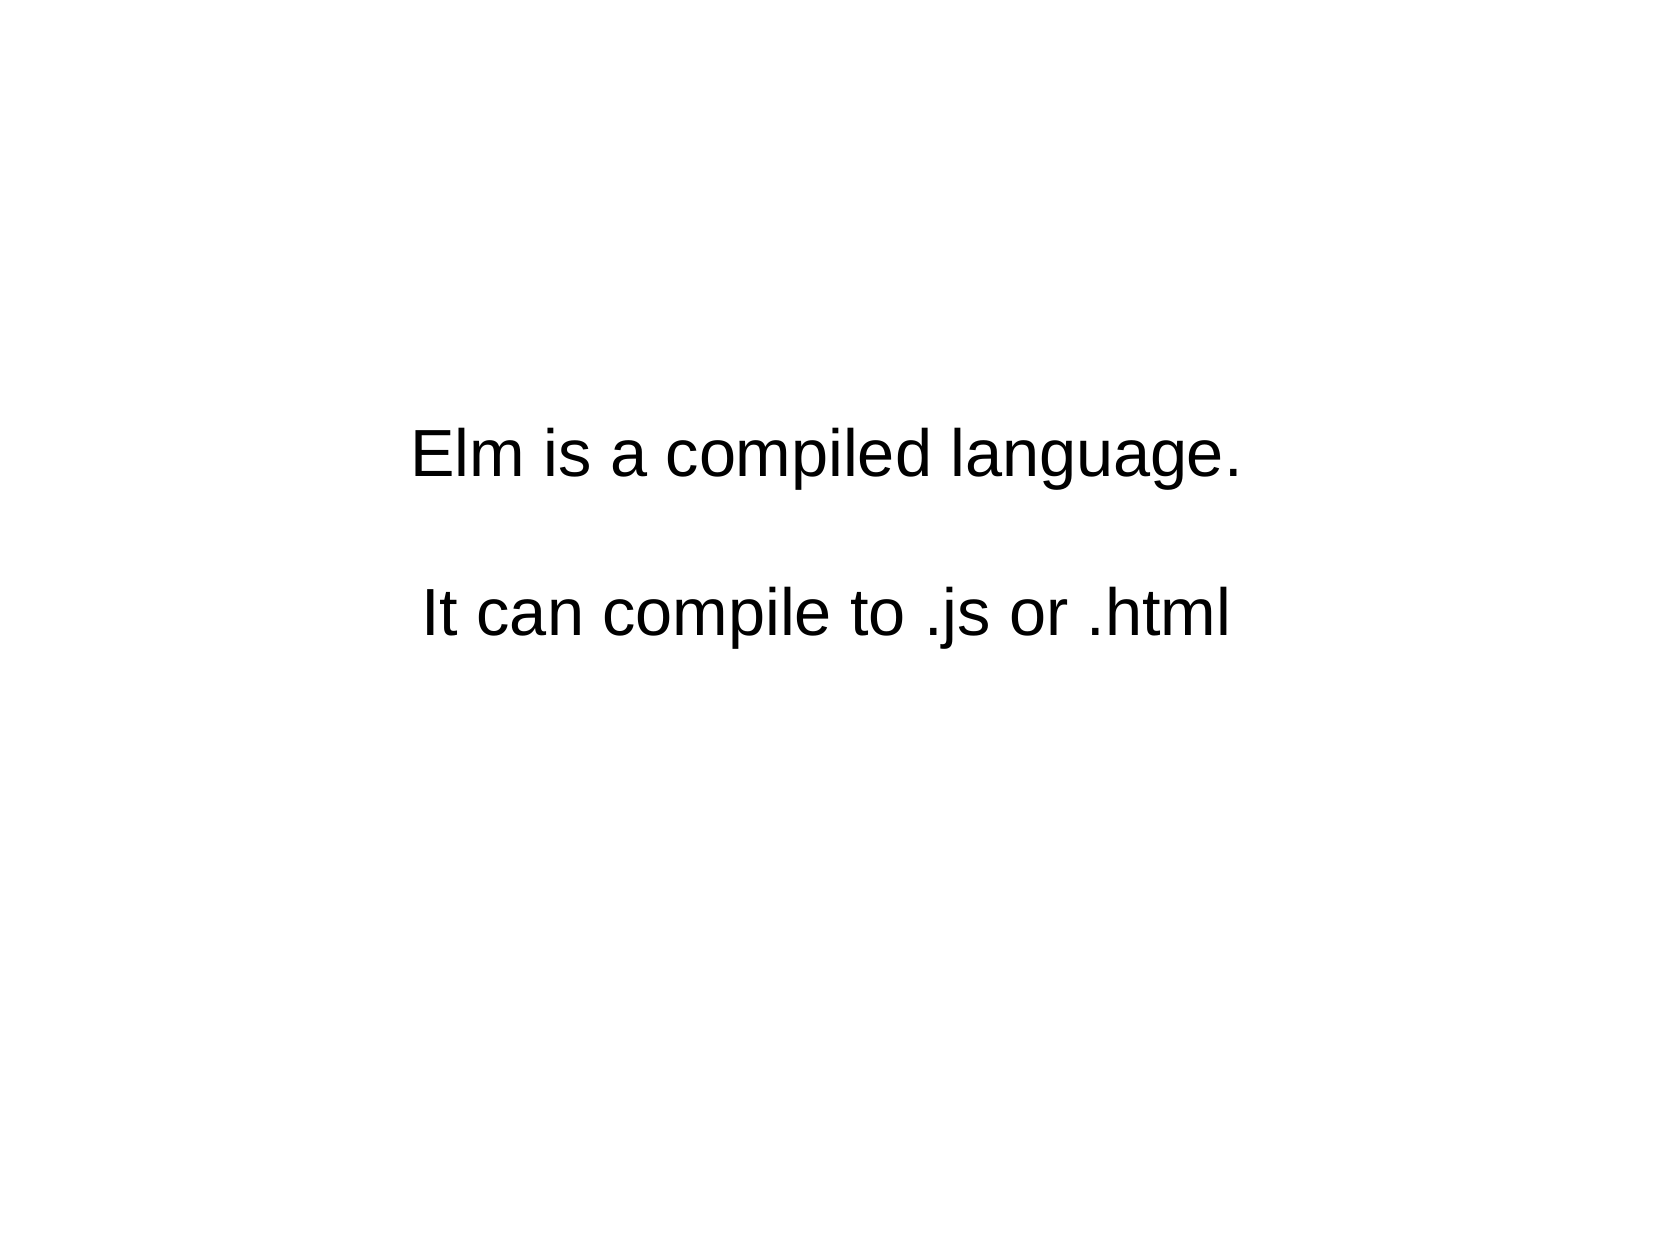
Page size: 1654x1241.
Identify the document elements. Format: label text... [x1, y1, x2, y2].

text_box Elm is a compiled language. It can compile to .js or .html [82, 49, 1571, 1009]
